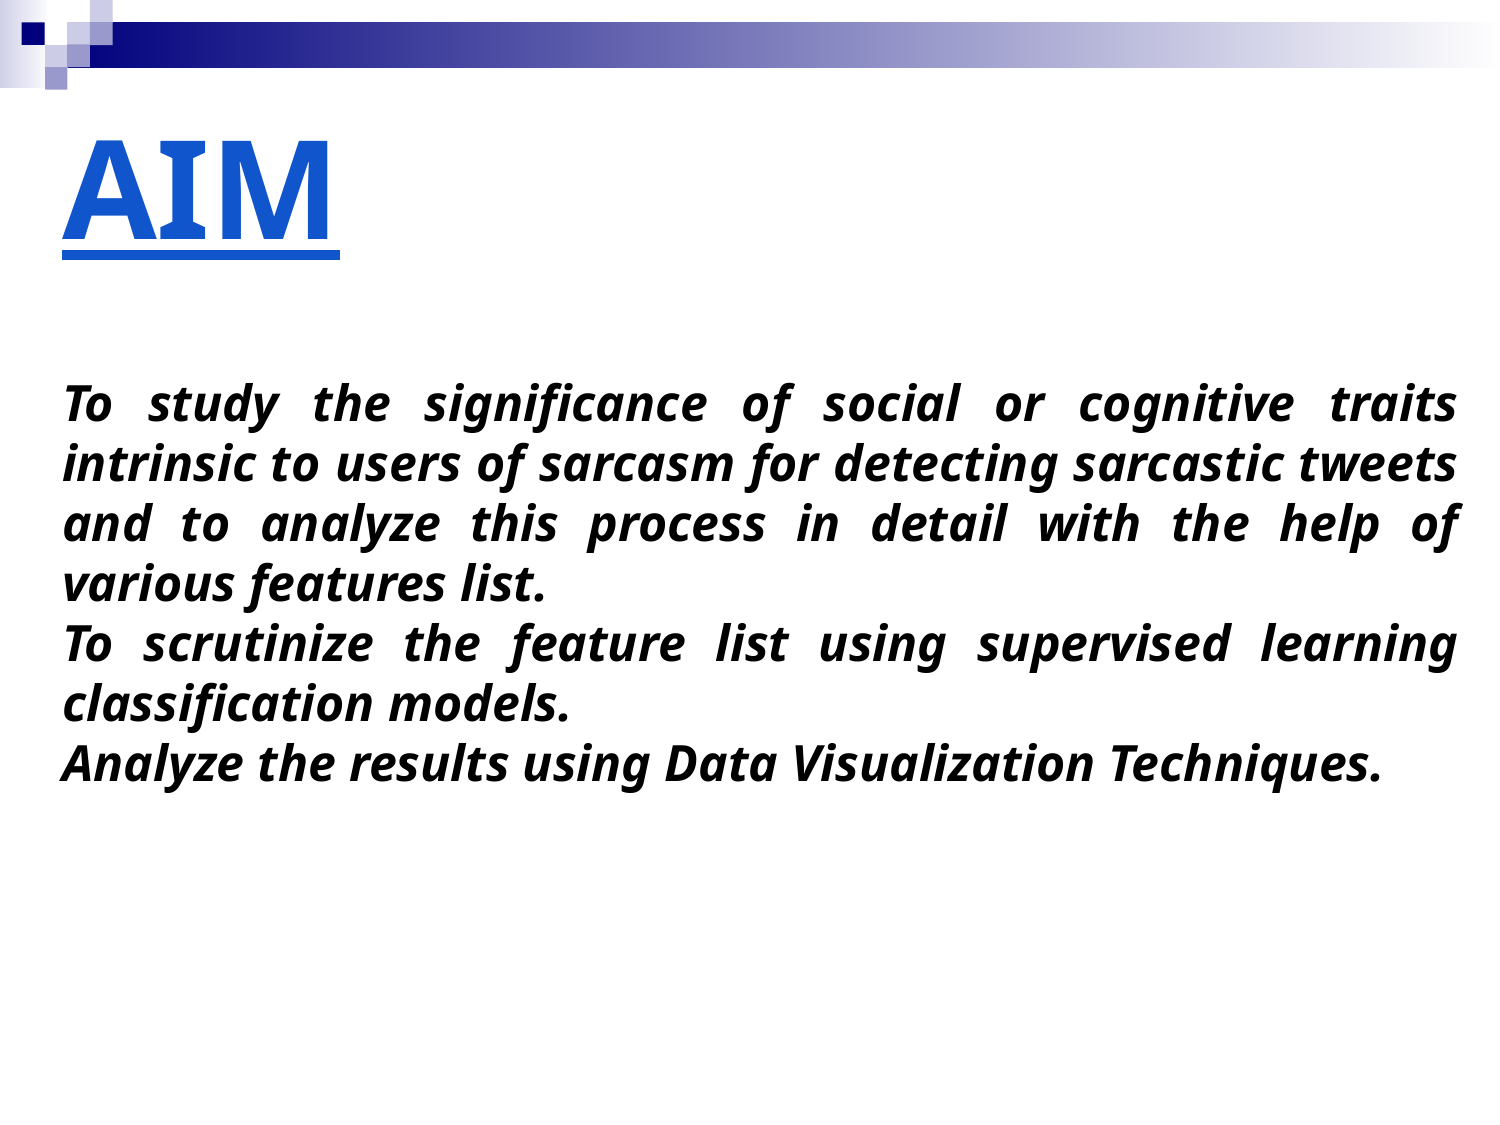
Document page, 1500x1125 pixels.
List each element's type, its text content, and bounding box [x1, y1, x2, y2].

text_box AIM To study the significance of social or cognitive traits intrinsic to users of sarcasm for detecting sarcastic tweets and to analyze this process in detail with the help of various features list. To scrutinize the feature list using supervised learning classification models. Analyze the results using Data Visualization Techniques. [47, 94, 1475, 1092]
